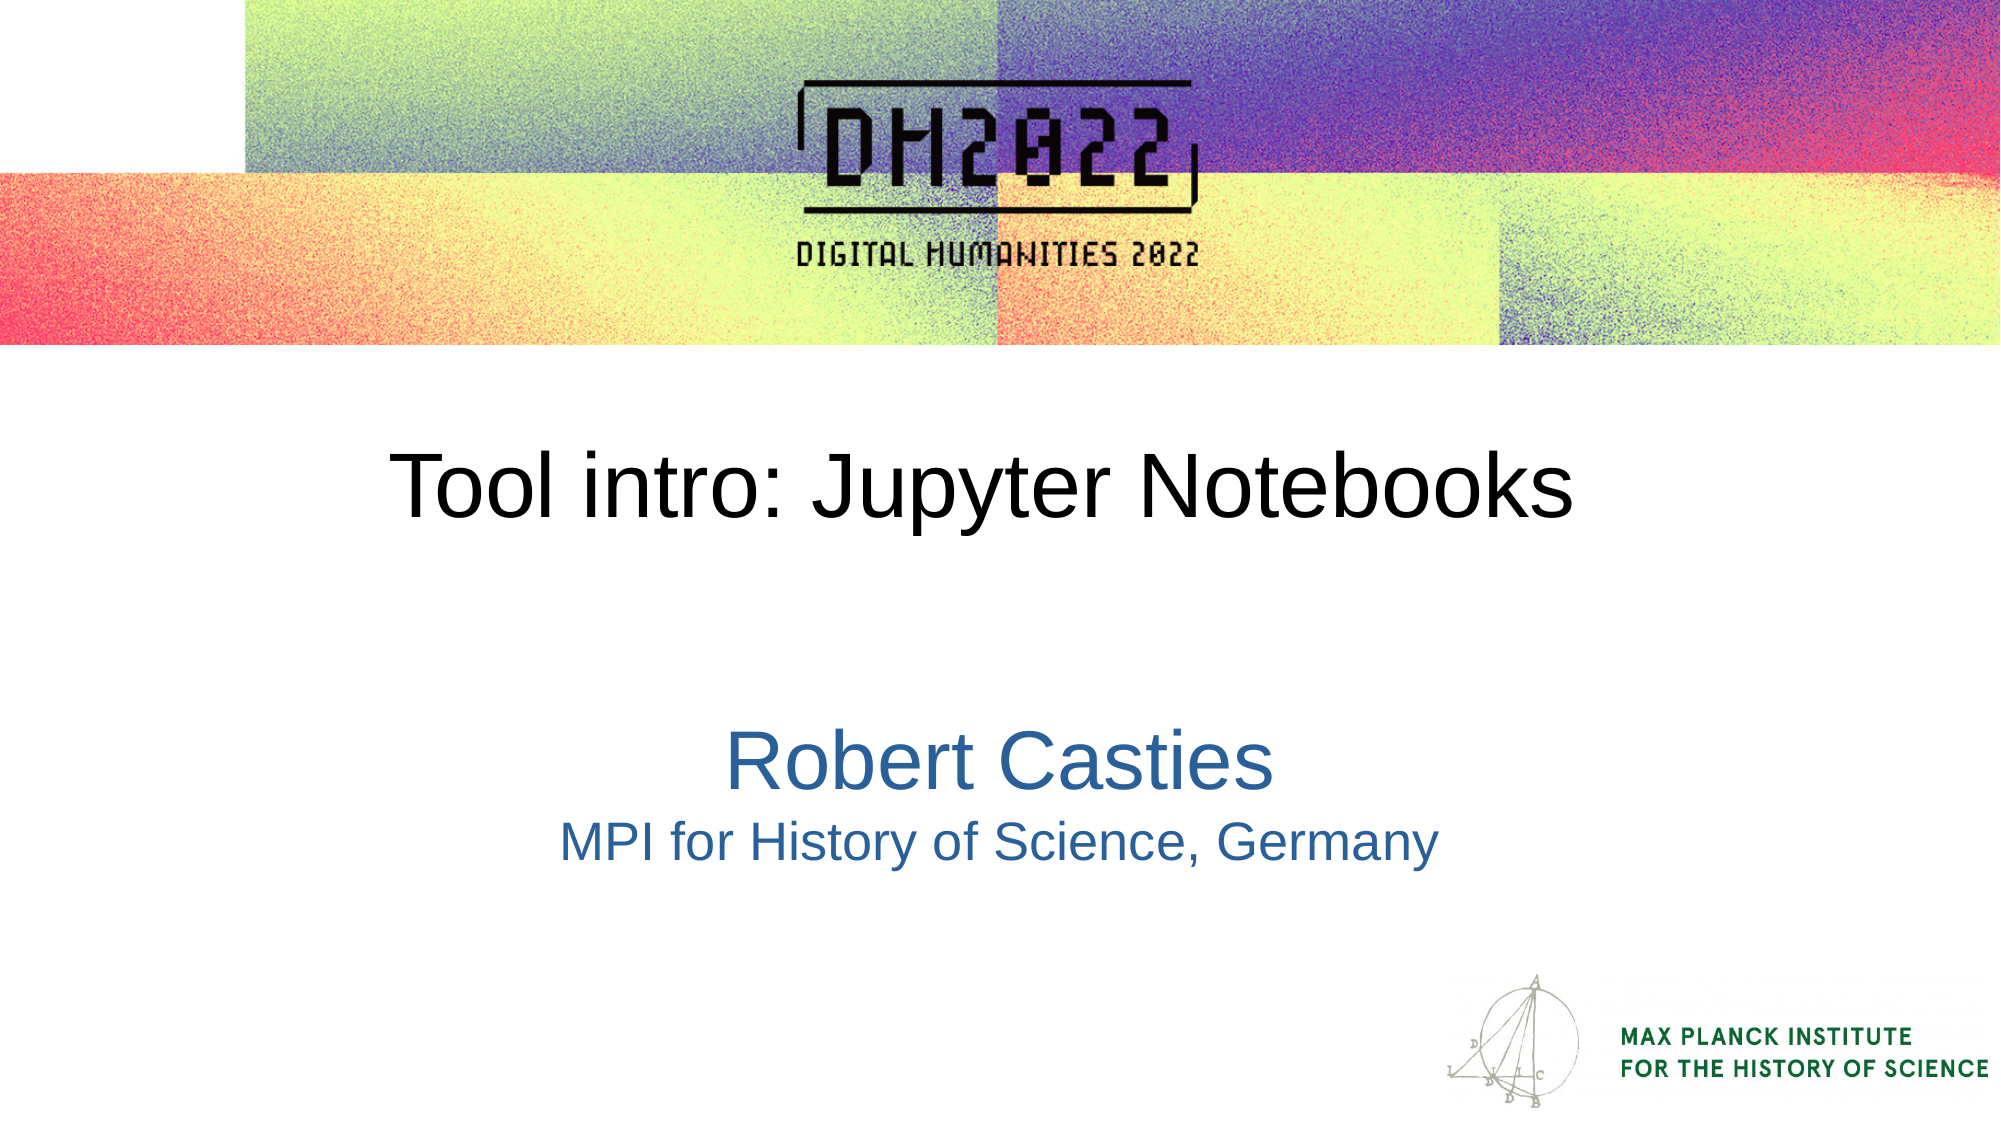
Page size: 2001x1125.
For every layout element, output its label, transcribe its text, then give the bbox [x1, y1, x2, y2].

picture [0, 0, 2000, 345]
picture [1447, 974, 1988, 1108]
text_box Robert Casties MPI for History of Science, Germany [497, 698, 1503, 879]
title Tool intro: Jupyter Notebooks [345, 360, 1621, 602]
